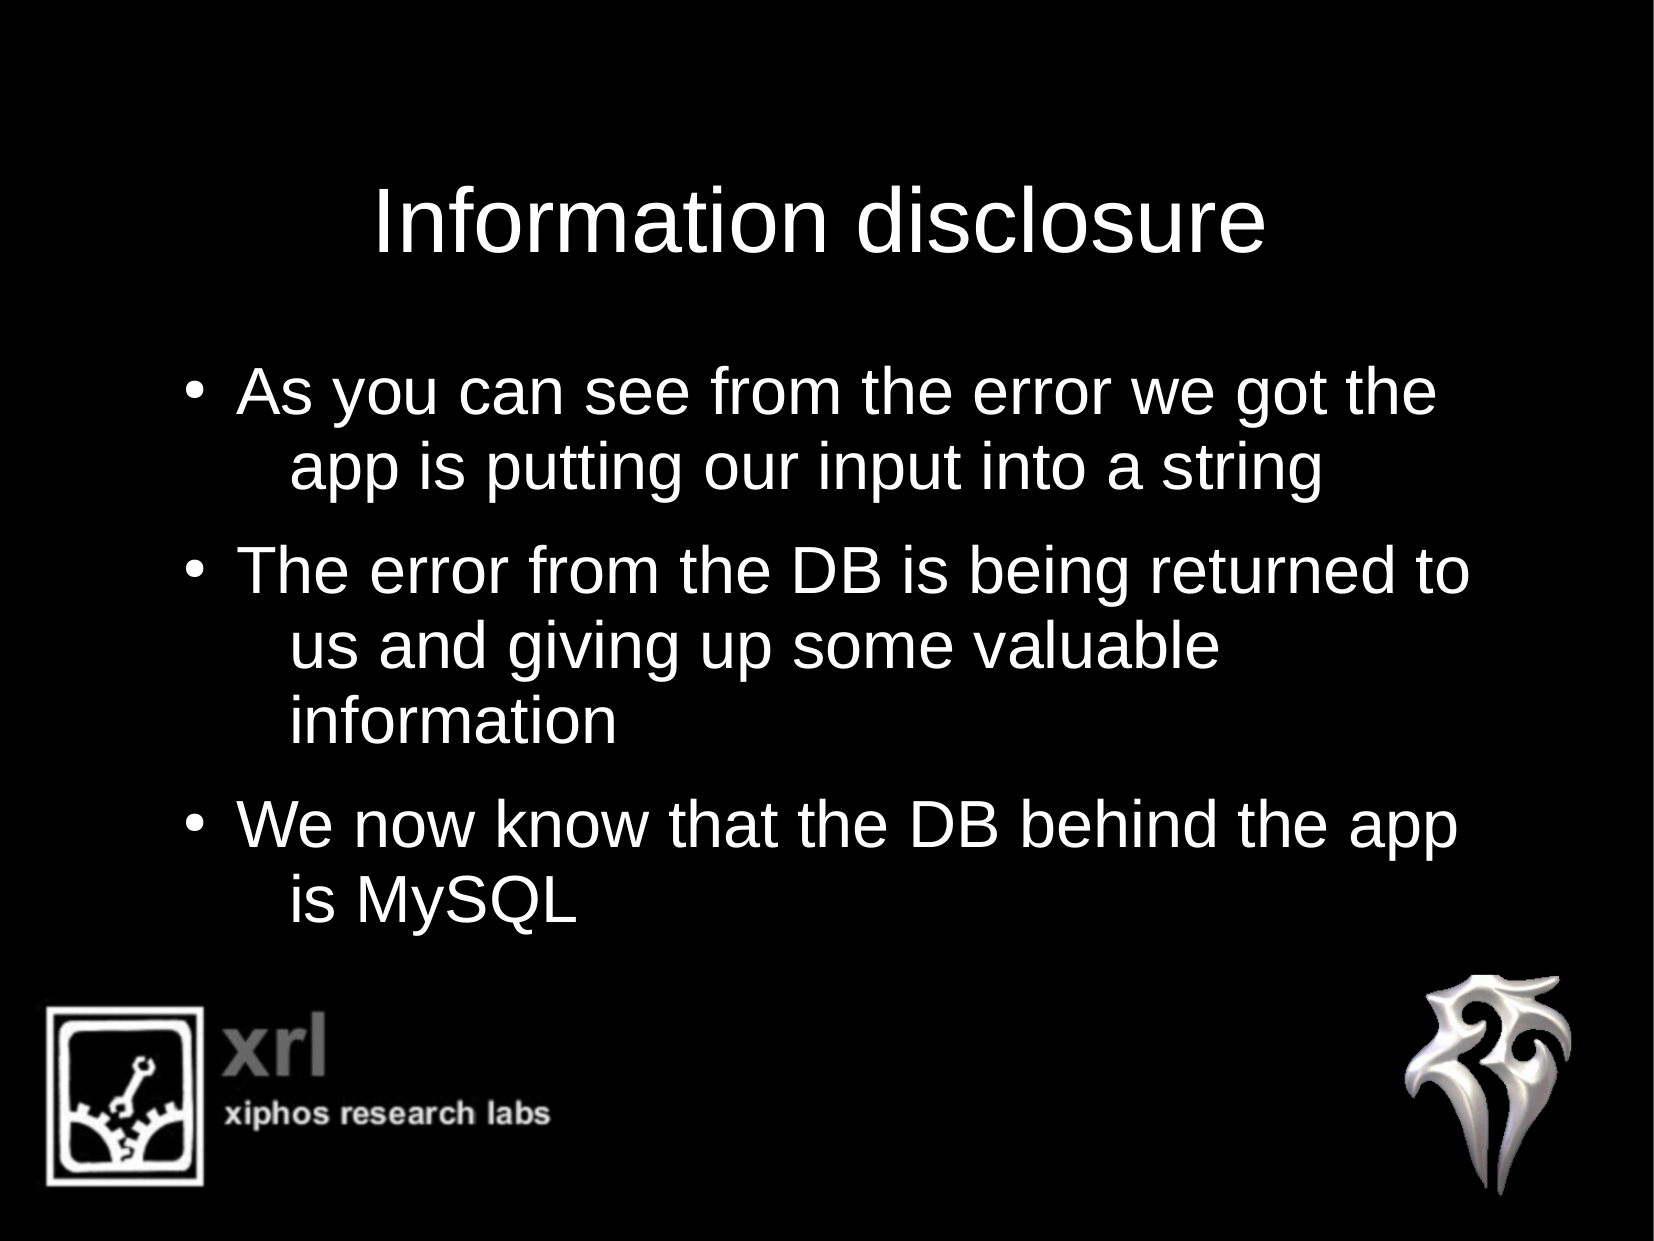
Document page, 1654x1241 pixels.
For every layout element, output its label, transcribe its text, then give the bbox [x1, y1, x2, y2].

list As you can see from the error we got the app is putting our input into a string The error from the DB is being returned to us and giving up some valuable information We now know that the DB behind the app is MySQL [147, 354, 1506, 1173]
title Information disclosure [135, 117, 1506, 325]
picture [0, 0, 1654, 1241]
